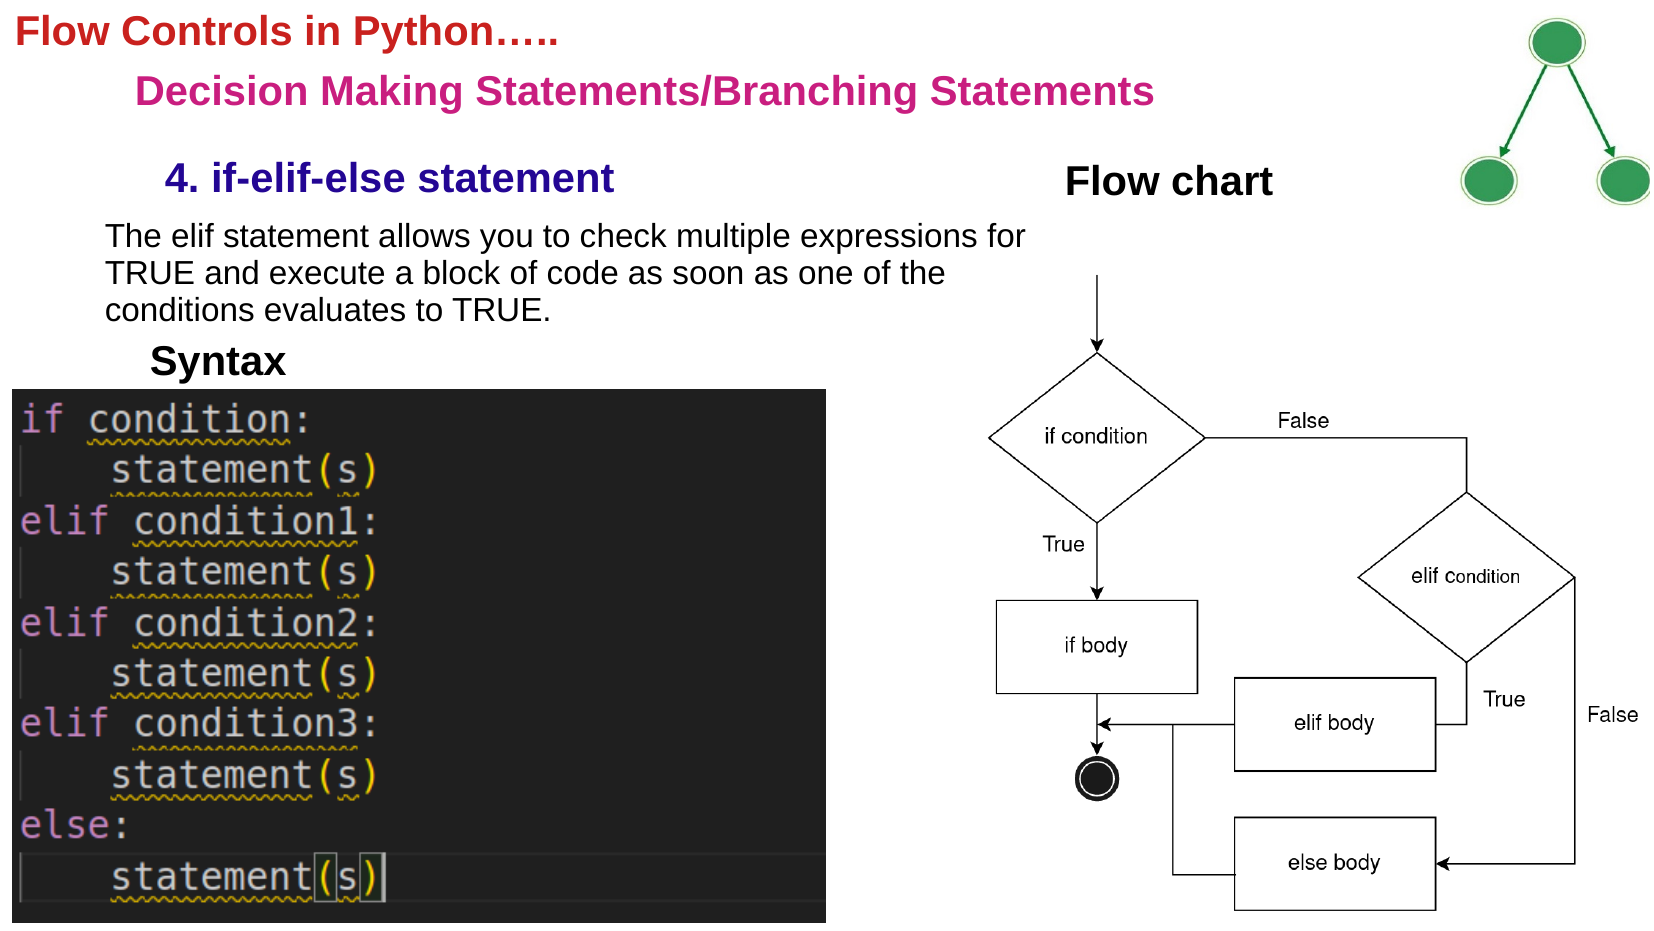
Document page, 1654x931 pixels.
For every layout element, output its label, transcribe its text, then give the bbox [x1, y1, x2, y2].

text_box 4. if-elif-else statement [150, 147, 766, 210]
picture [12, 389, 826, 923]
picture [975, 269, 1646, 919]
text_box Flow chart [1050, 150, 1456, 212]
text_box Flow Controls in Python….. [0, 0, 871, 62]
text_box Decision Making Statements/Branching Statements [120, 60, 1201, 136]
text_box The elif statement allows you to check multiple expressions for TRUE and execute a block of code as soon as one of the conditions evaluates to TRUE. [90, 210, 1051, 336]
text_box Syntax [135, 336, 541, 389]
picture [1454, 15, 1651, 211]
